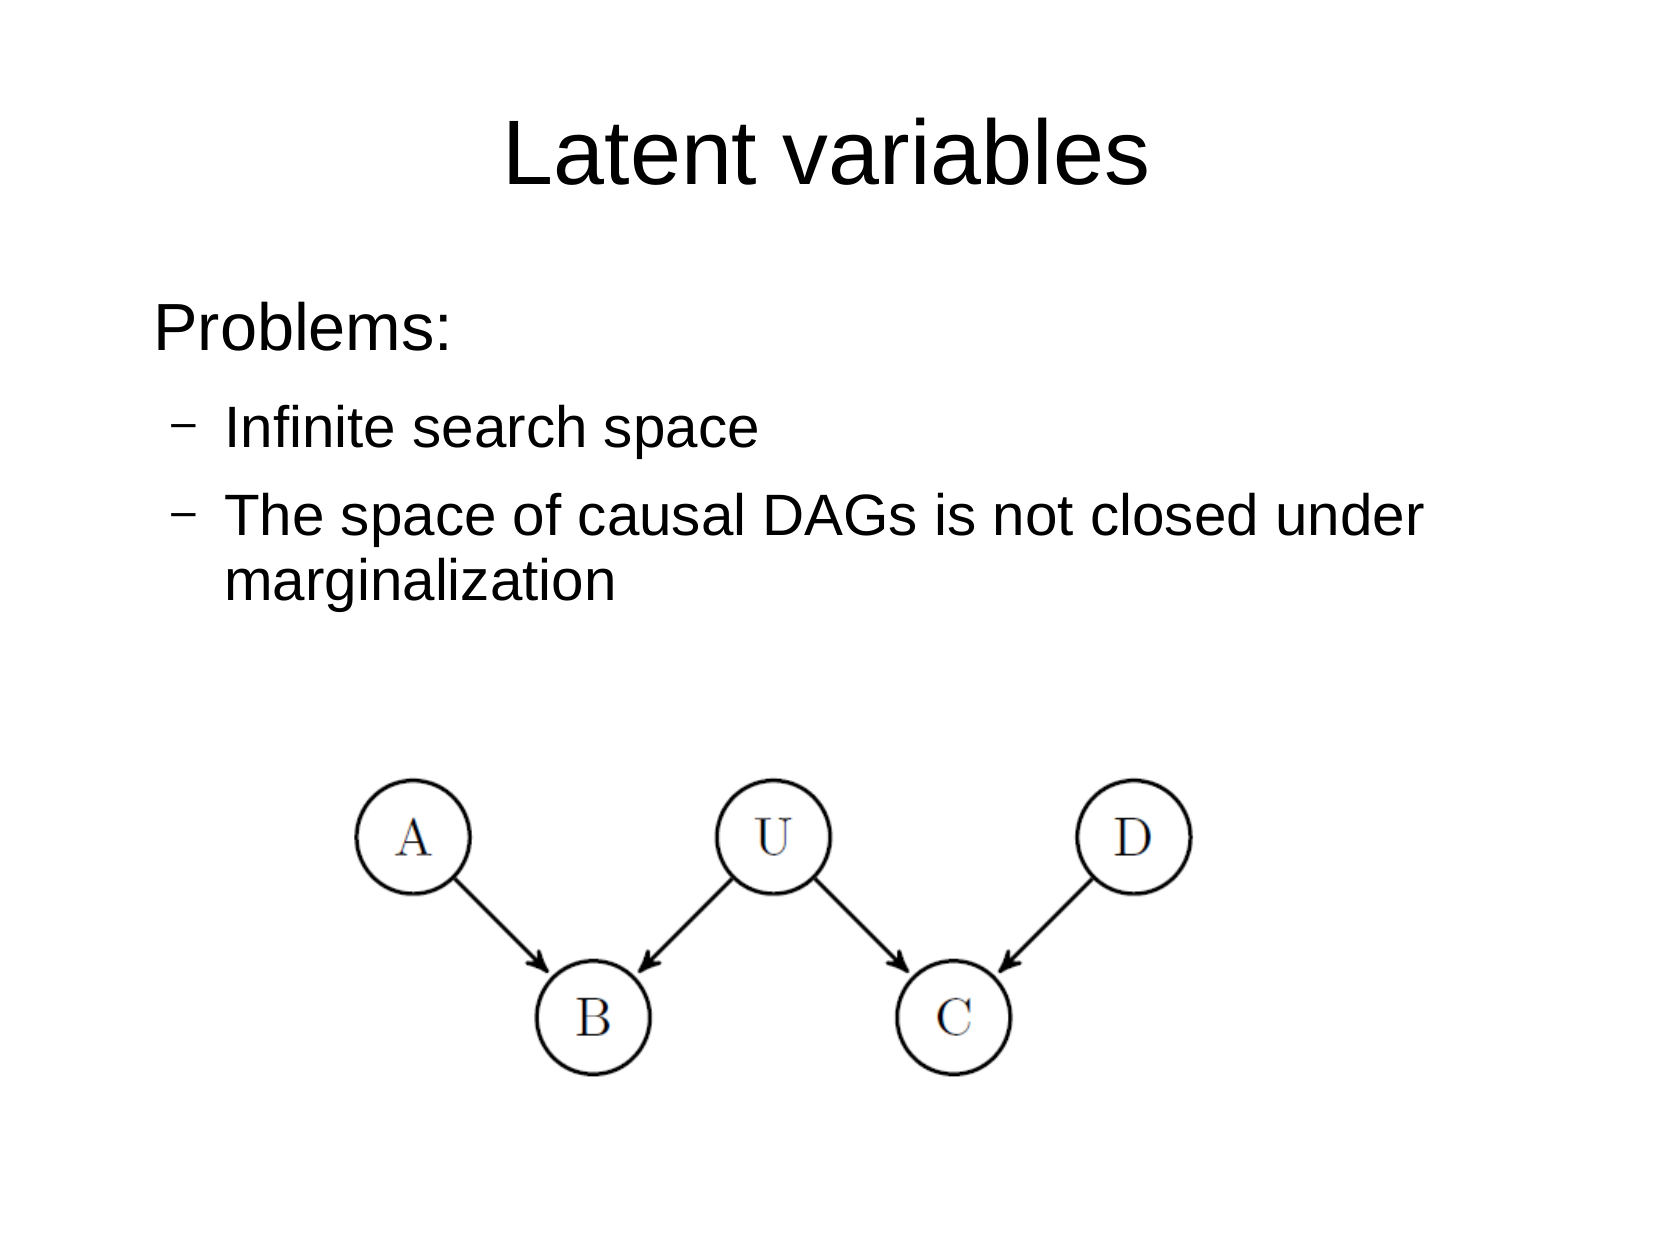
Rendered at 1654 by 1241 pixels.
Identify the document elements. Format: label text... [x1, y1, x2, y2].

picture [303, 696, 1276, 1122]
list Problems: Infinite search space The space of causal DAGs is not closed under marginalization [82, 290, 1571, 1010]
title Latent variables [82, 49, 1571, 257]
